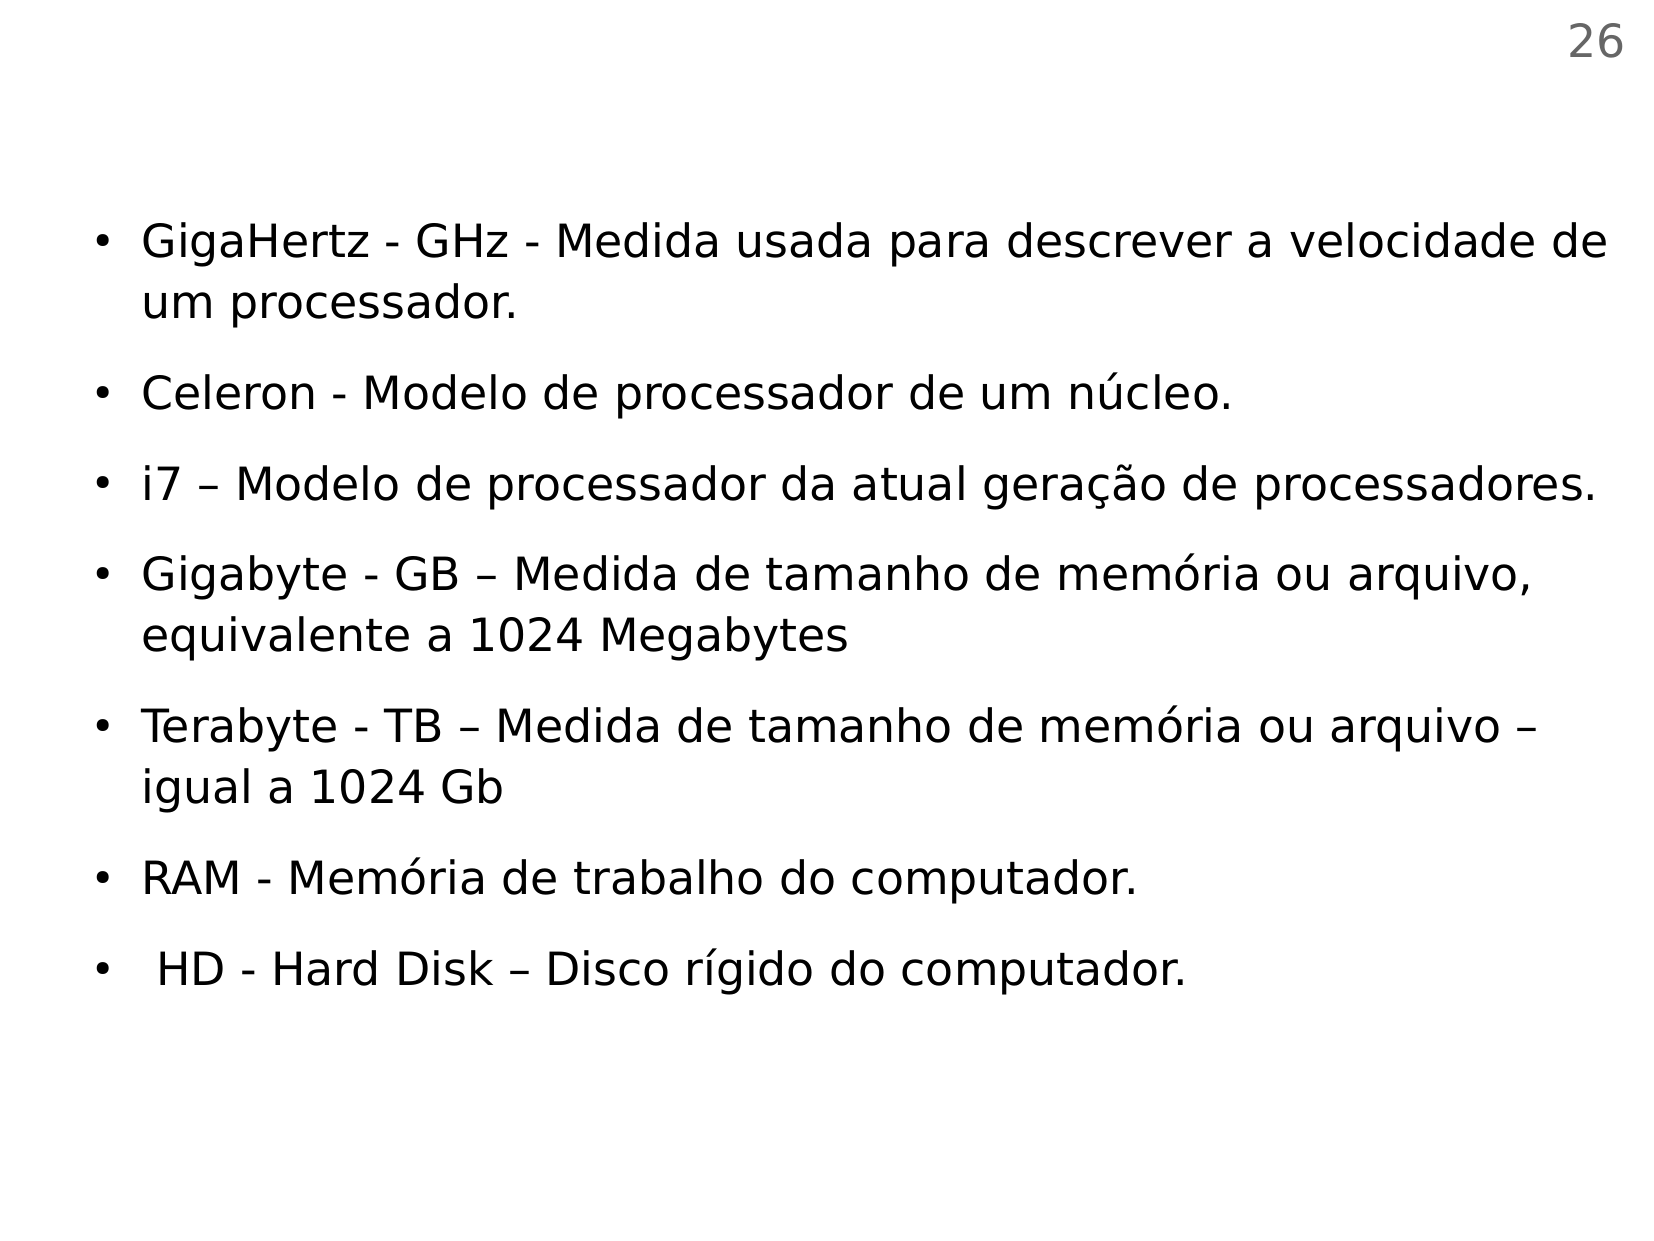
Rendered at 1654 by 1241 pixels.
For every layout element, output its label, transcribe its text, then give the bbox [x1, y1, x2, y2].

list GigaHertz - GHz - Medida usada para descrever a velocidade de um processador. Celeron - Modelo de processador de um núcleo. i7 – Modelo de processador da atual geração de processadores. Gigabyte - GB – Medida de tamanho de memória ou arquivo, equivalente a 1024 Megabytes Terabyte - TB – Medida de tamanho de memória ou arquivo – igual a 1024 Gb RAM - Memória de trabalho do computador. HD - Hard Disk – Disco rígido do computador. [59, 206, 1625, 1211]
